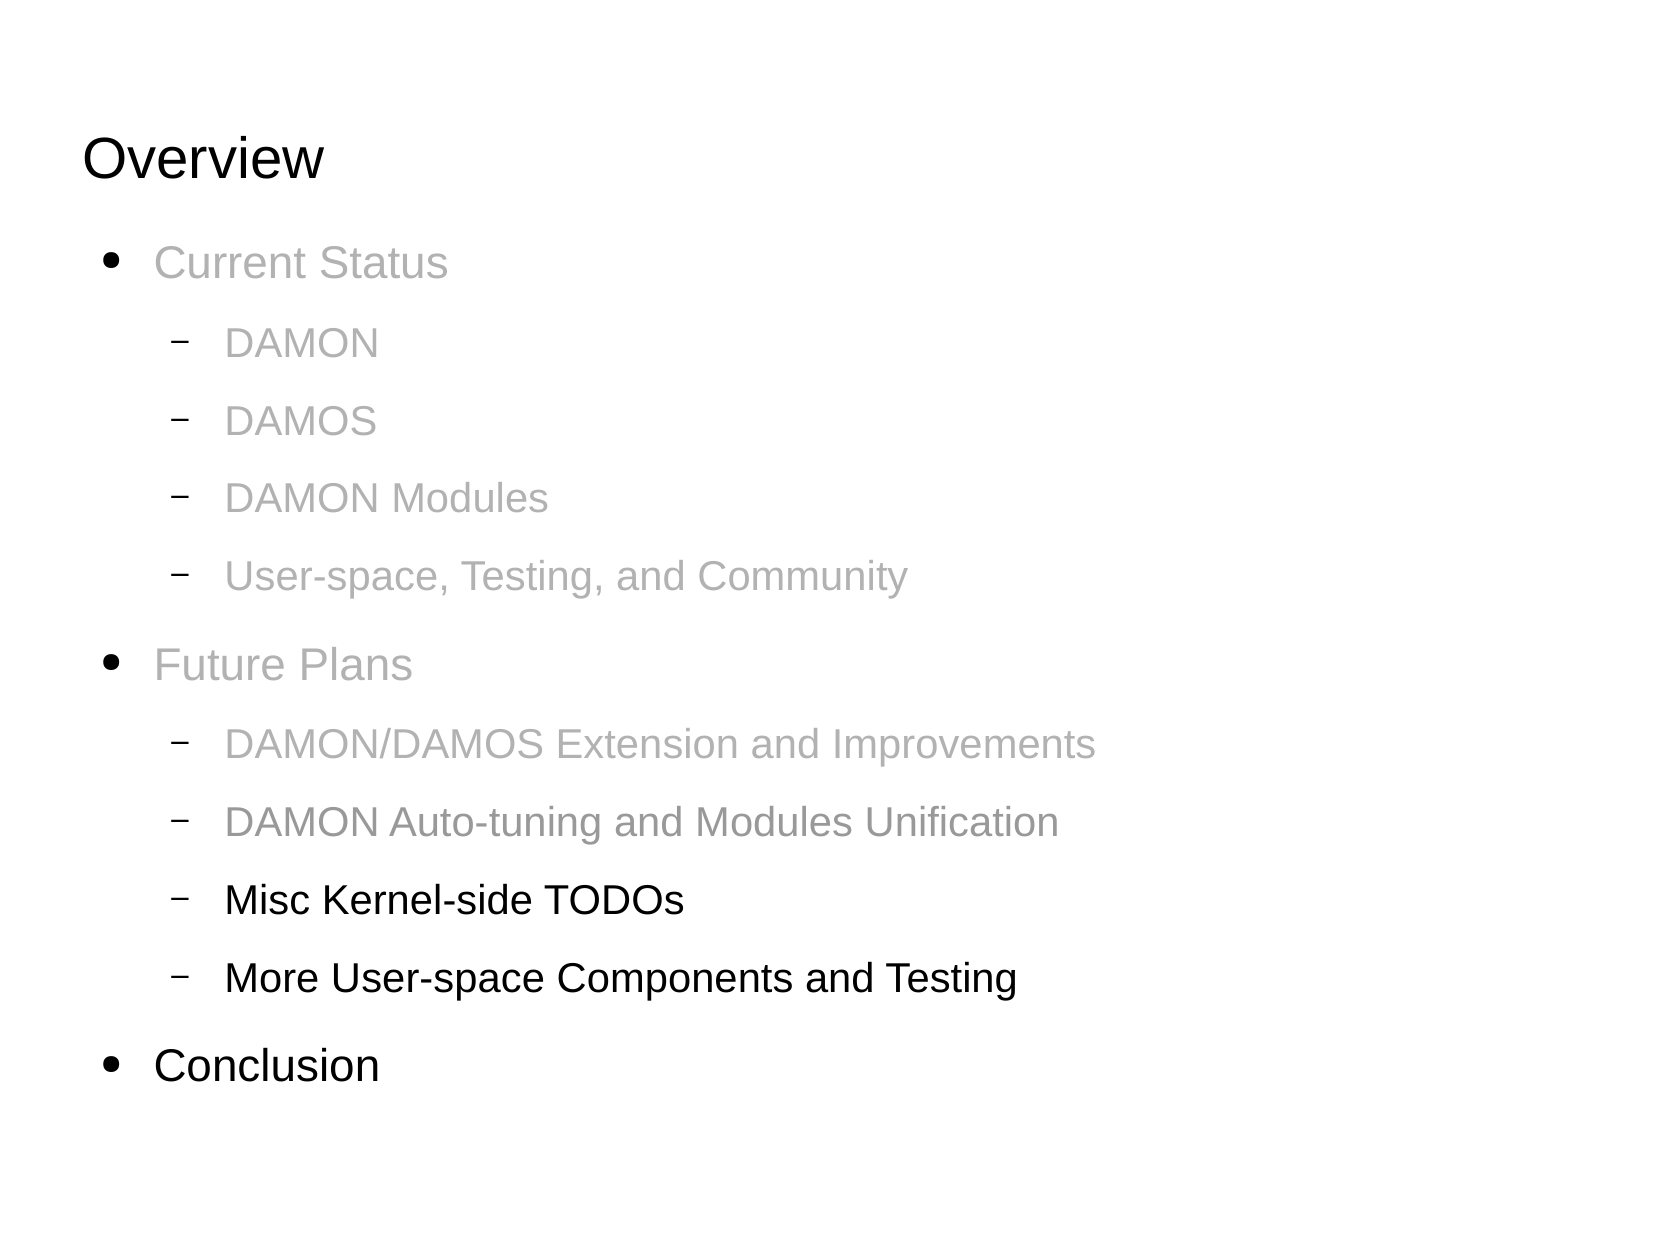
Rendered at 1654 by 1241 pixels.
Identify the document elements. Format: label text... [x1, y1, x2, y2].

title Overview [82, 108, 1571, 210]
list Current Status DAMON DAMOS DAMON Modules User-space, Testing, and Community Future Plans DAMON/DAMOS Extension and Improvements DAMON Auto-tuning and Modules Unification Misc Kernel-side TODOs More User-space Components and Testing Conclusion [82, 236, 1571, 1111]
